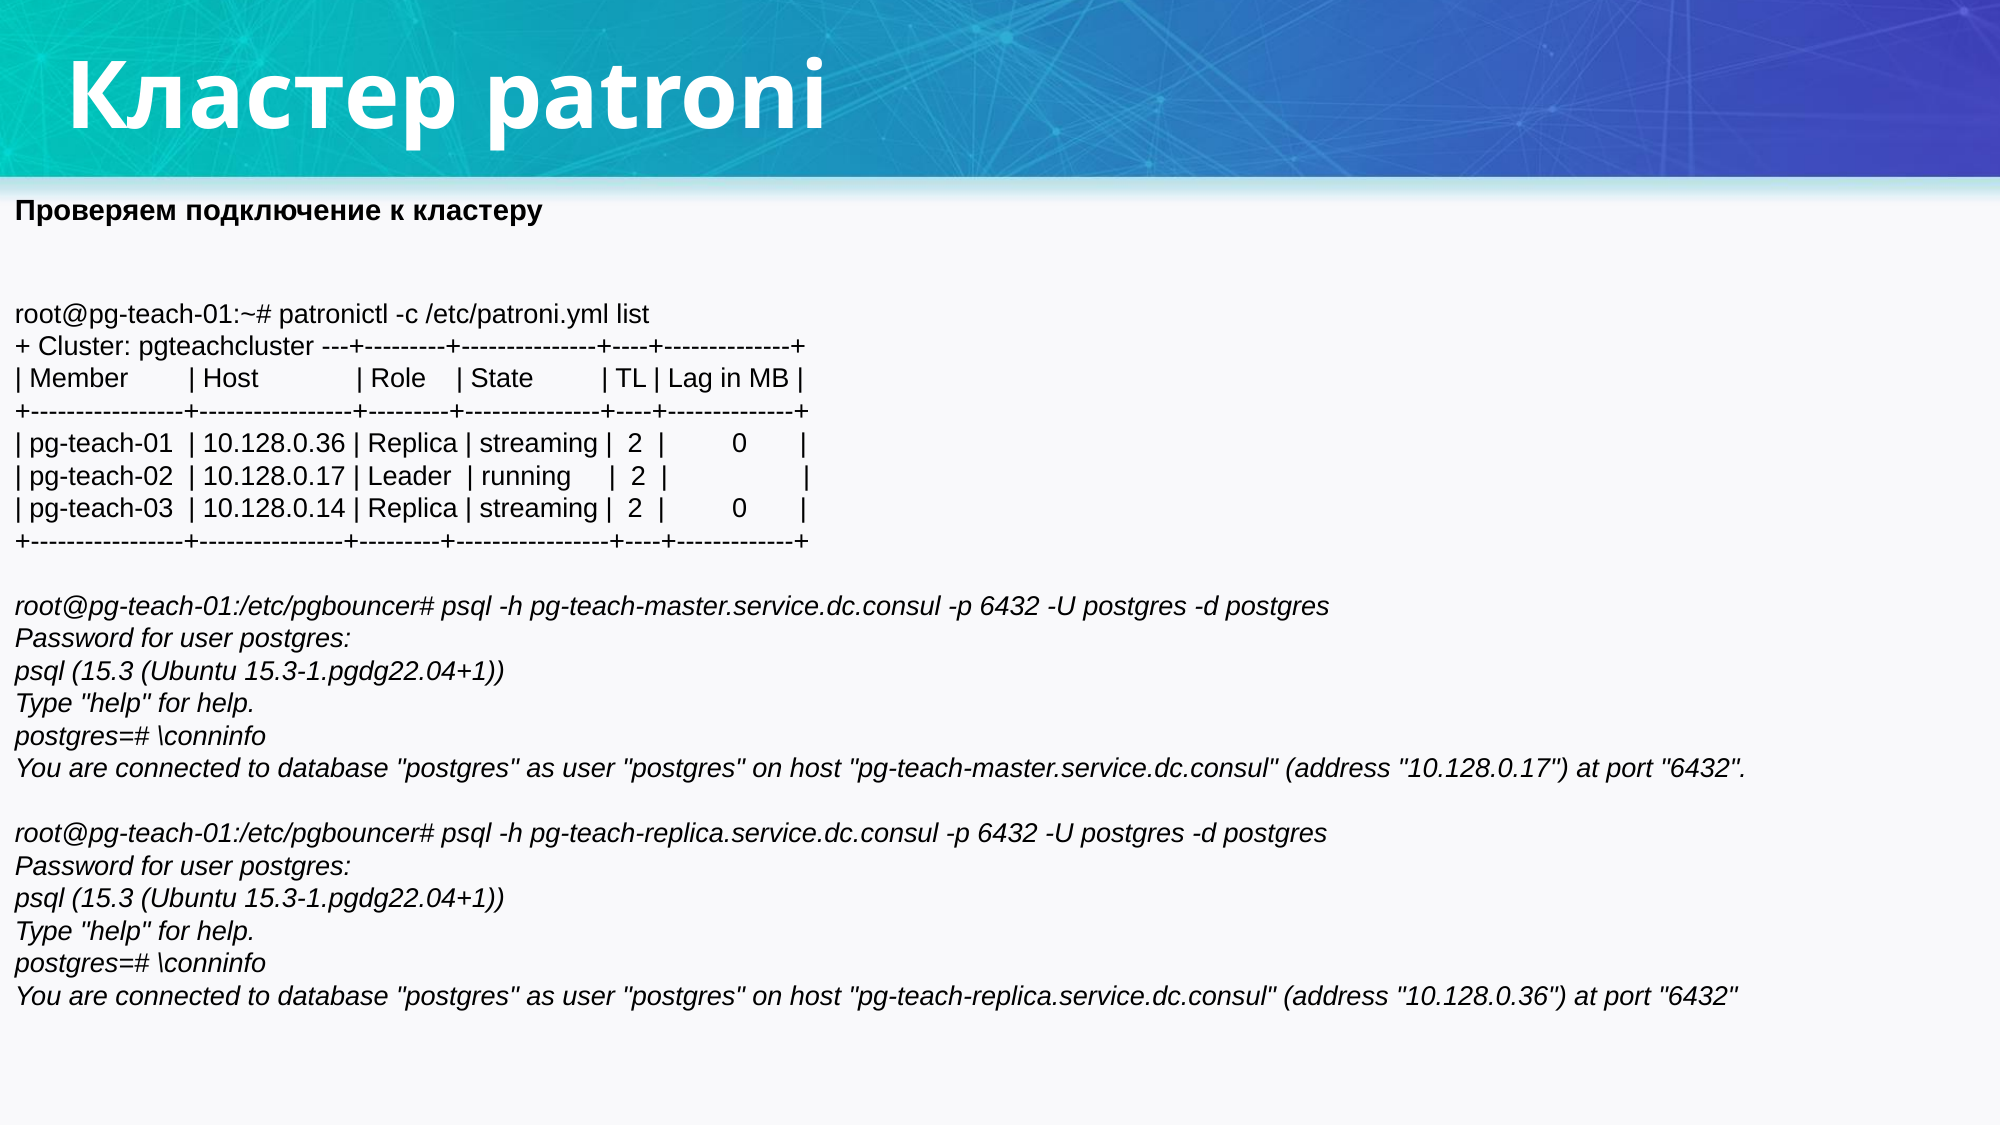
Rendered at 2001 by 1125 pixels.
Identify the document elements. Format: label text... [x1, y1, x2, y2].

text_box Проверяем подключение к кластеру root@pg-teach-01:~# patronictl -c /etc/patroni.yml list + Cluster: pgteachcluster ---+---------+---------------+----+--------------+ | Member | Host | Role | State | TL | Lag in MB | +-----------------+-----------------+---------+---------------+----+--------------+ | pg-teach-01 | 10.128.0.36 | Replica | streaming | 2 | 0 | | pg-teach-02 | 10.128.0.17 | Leader | running | 2 | | | pg-teach-03 | 10.128.0.14 | Replica | streaming | 2 | 0 | +-----------------+----------------+---------+-----------------+----+-------------+ root@pg-teach-01:/etc/pgbouncer# psql -h pg-teach-master.service.dc.consul -p 6432 -U postgres -d postgres Password for user postgres: psql (15.3 (Ubuntu 15.3-1.pgdg22.04+1)) Type "help" for help. postgres=# \conninfo You are connected to database "postgres" as user "postgres" on host "pg-teach-master.service.dc.consul" (address "10.128.0.17") at port "6432". root@pg-teach-01:/etc/pgbouncer# psql -h pg-teach-replica.service.dc.consul -p 6432 -U postgres -d postgres Password for user postgres: psql (15.3 (Ubuntu 15.3-1.pgdg22.04+1)) Type "help" for help. postgres=# \conninfo You are connected to database "postgres" as user "postgres" on host "pg-teach-replica.service.dc.consul" (address "10.128.0.36") at port "6432" [0, 176, 2000, 1125]
text_box Кластер patroni [420, 87, 440, 118]
text_box Кластер patroni [504, 87, 524, 118]
picture [0, 0, 2000, 176]
text_box Кластер patroni [65, 57, 1882, 139]
